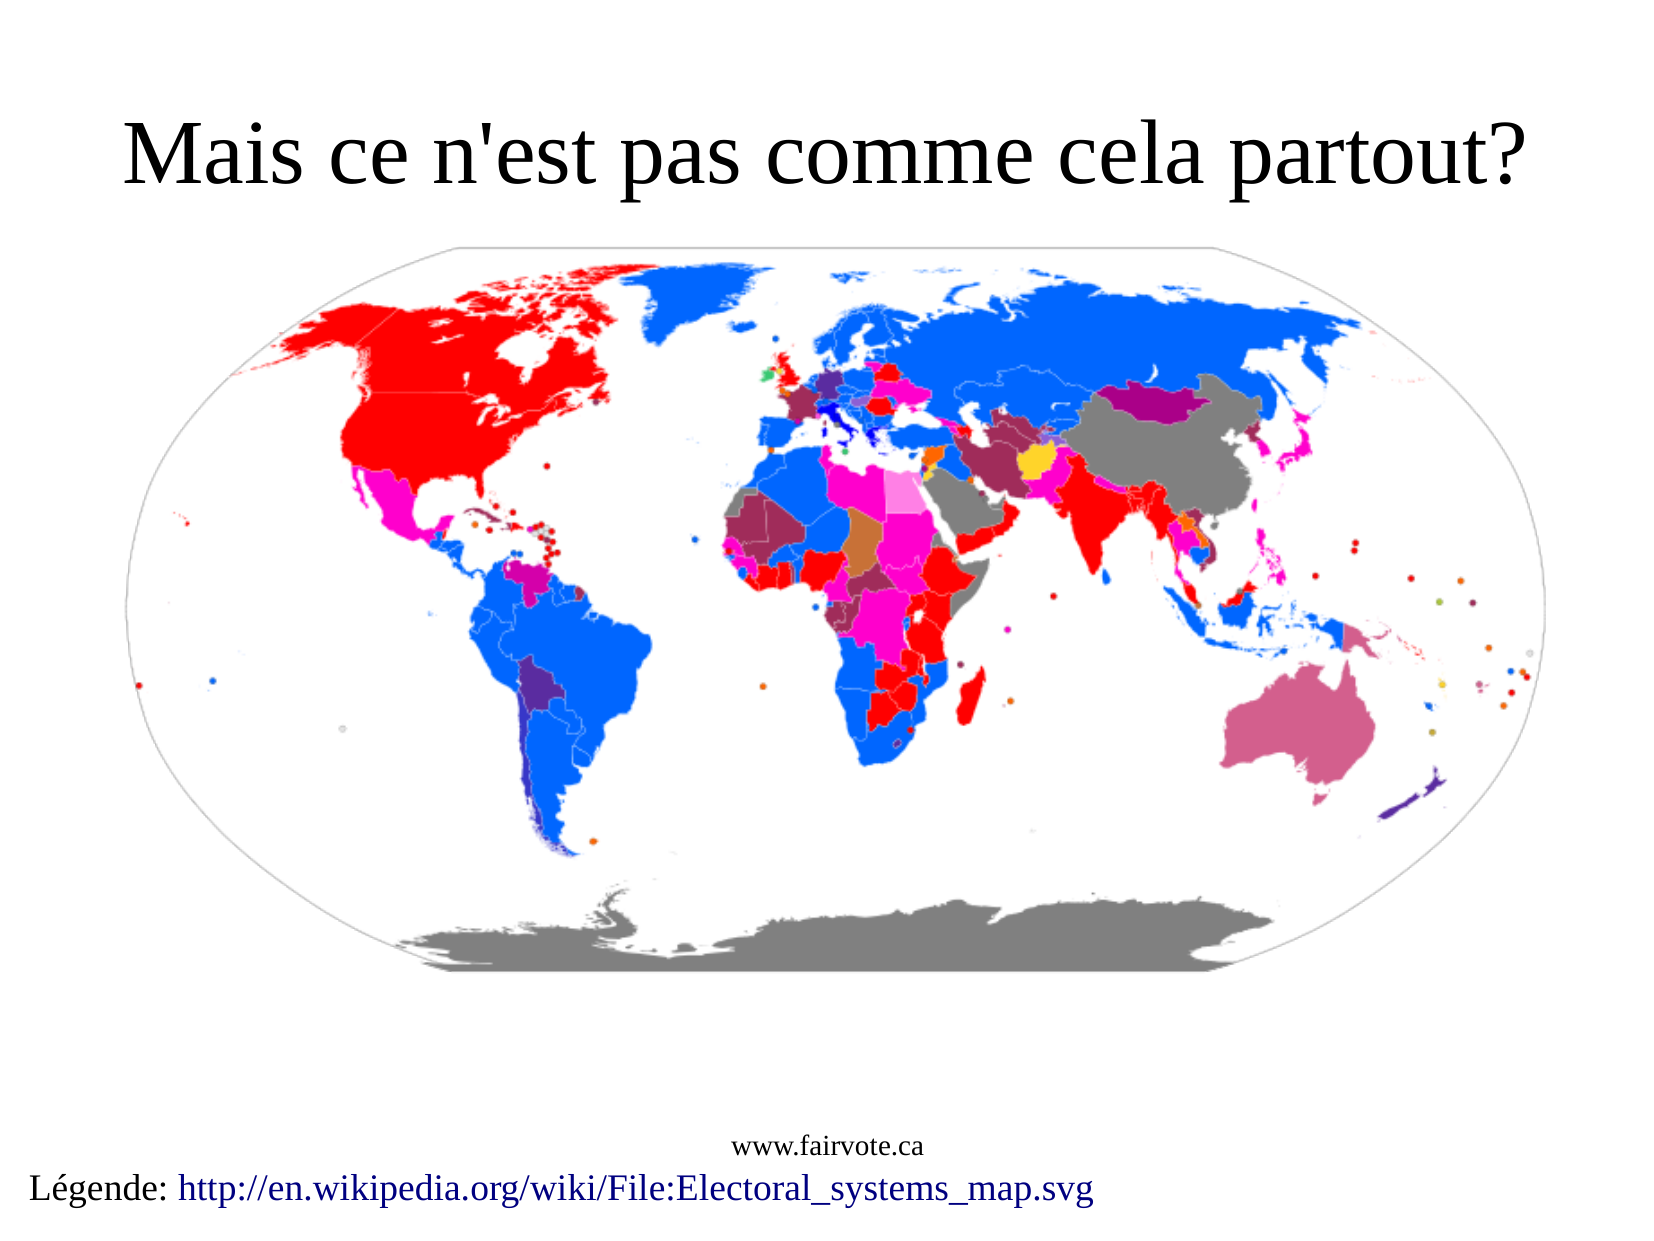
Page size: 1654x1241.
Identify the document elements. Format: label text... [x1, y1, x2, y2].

text_box Légende: http://en.wikipedia.org/wiki/File:Electoral_systems_map.svg [13, 1159, 1229, 1217]
picture [111, 243, 1546, 981]
title Mais ce n'est pas comme cela partout? [82, 49, 1571, 257]
